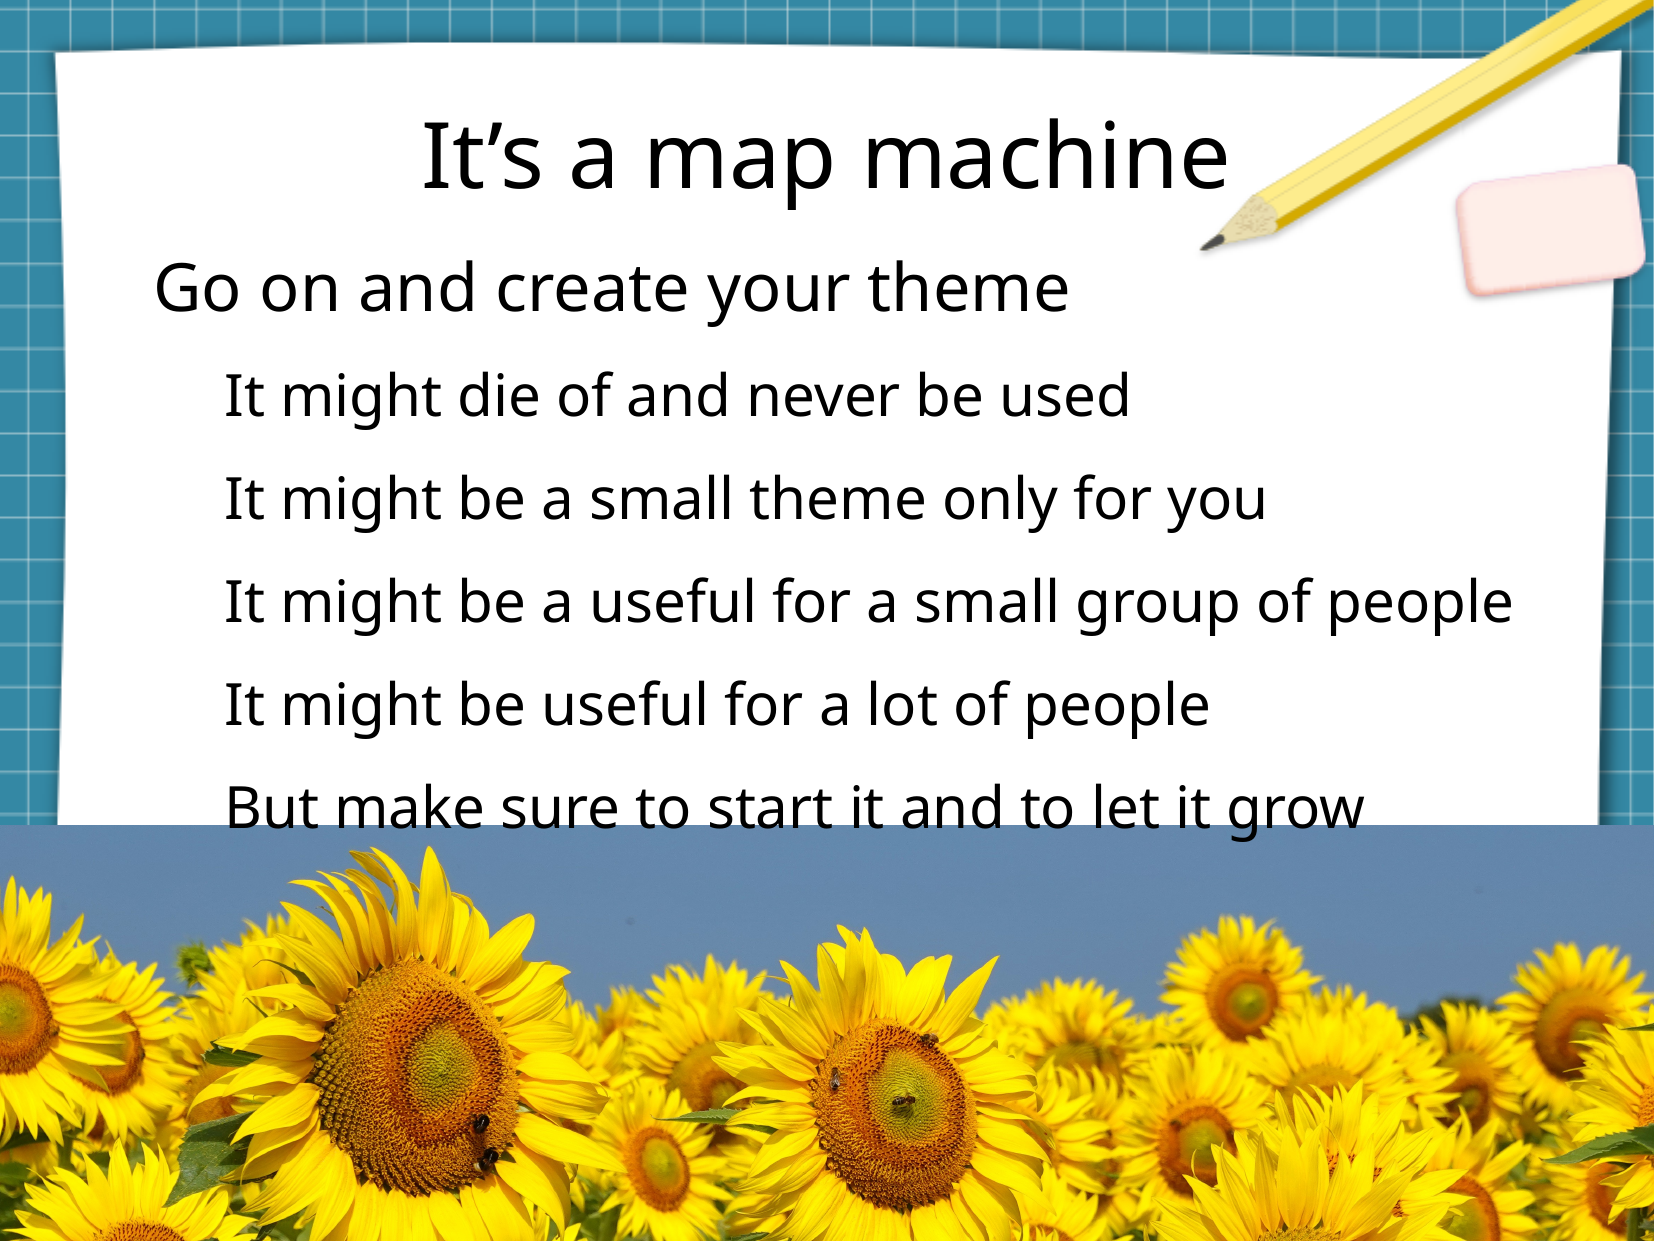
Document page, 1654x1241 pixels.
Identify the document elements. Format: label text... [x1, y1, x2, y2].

picture [0, 0, 1654, 1241]
title It’s a map machine [82, 49, 1571, 257]
list Go on and create your theme It might die of and never be used It might be a small theme only for you It might be a useful for a small group of people It might be useful for a lot of people But make sure to start it and to let it grow [82, 257, 1571, 960]
